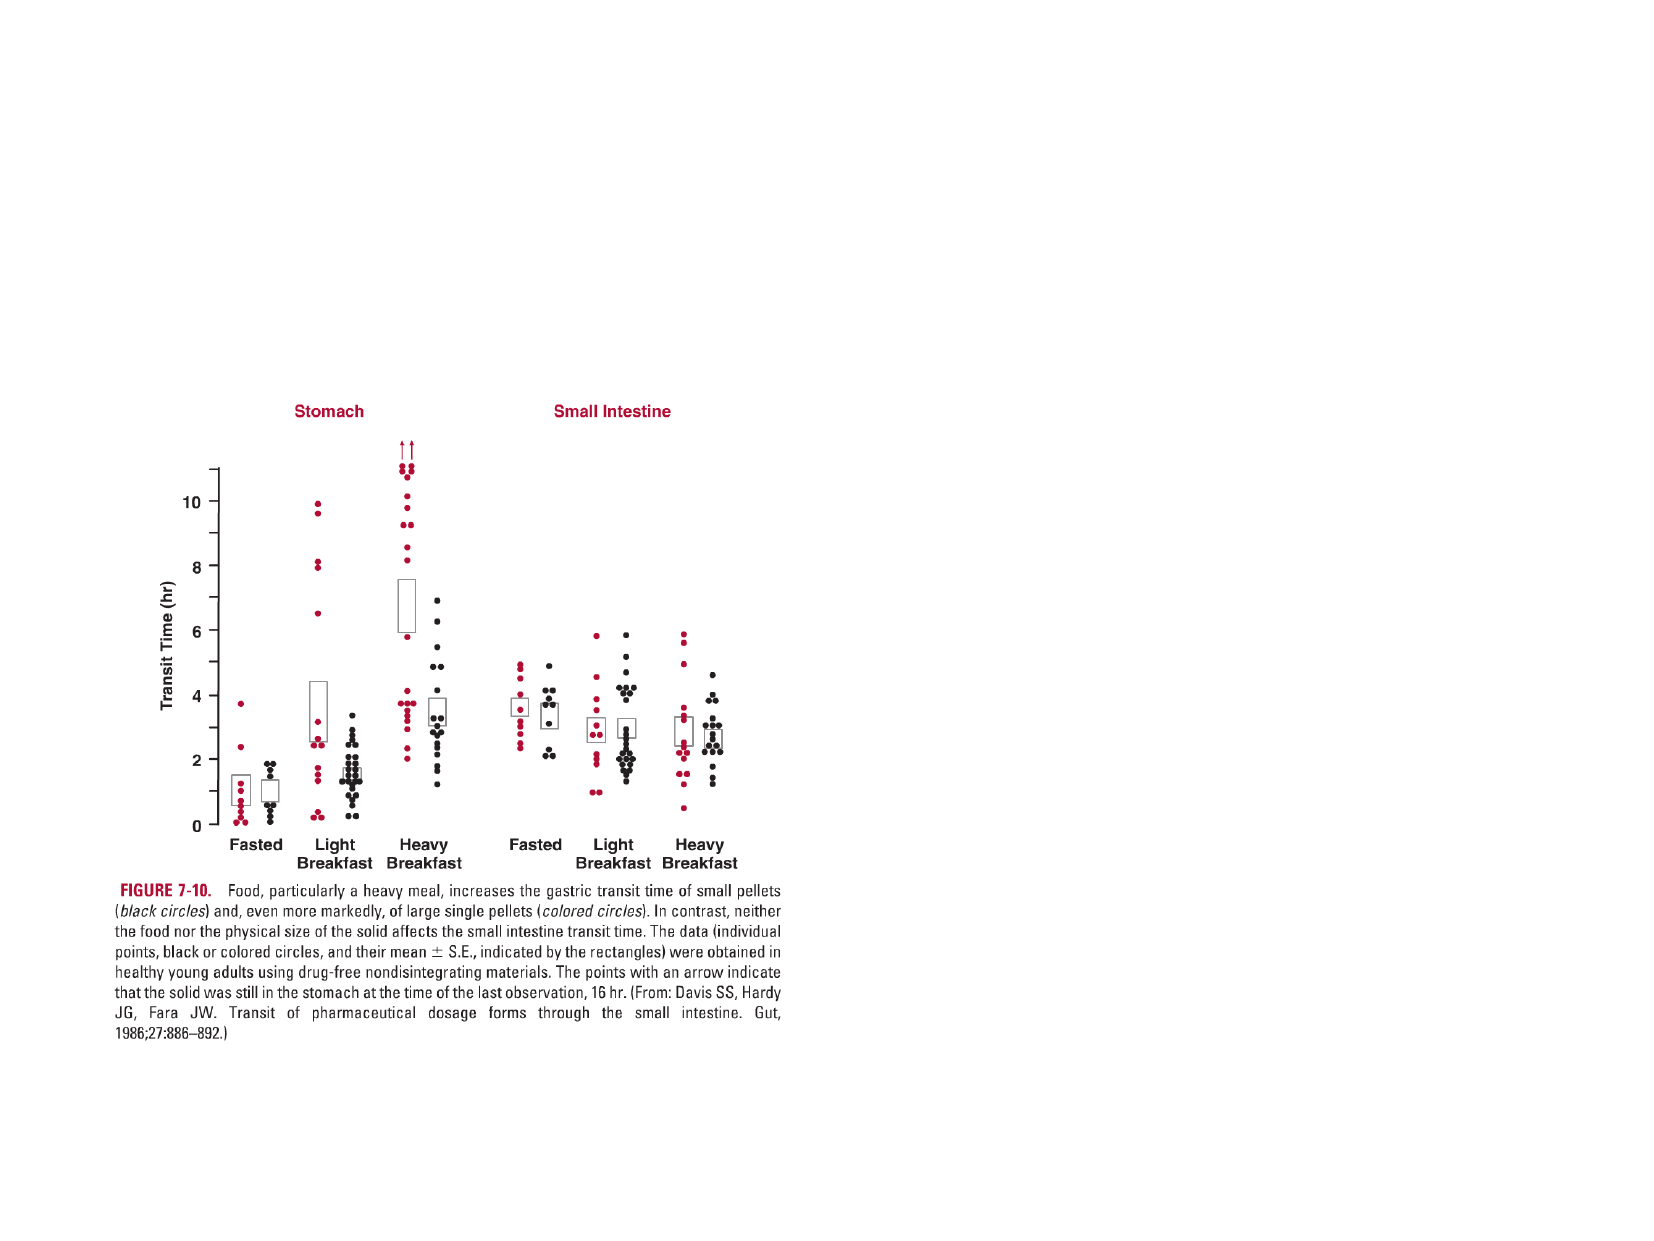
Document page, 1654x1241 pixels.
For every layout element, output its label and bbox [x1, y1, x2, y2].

picture [114, 404, 781, 1041]
